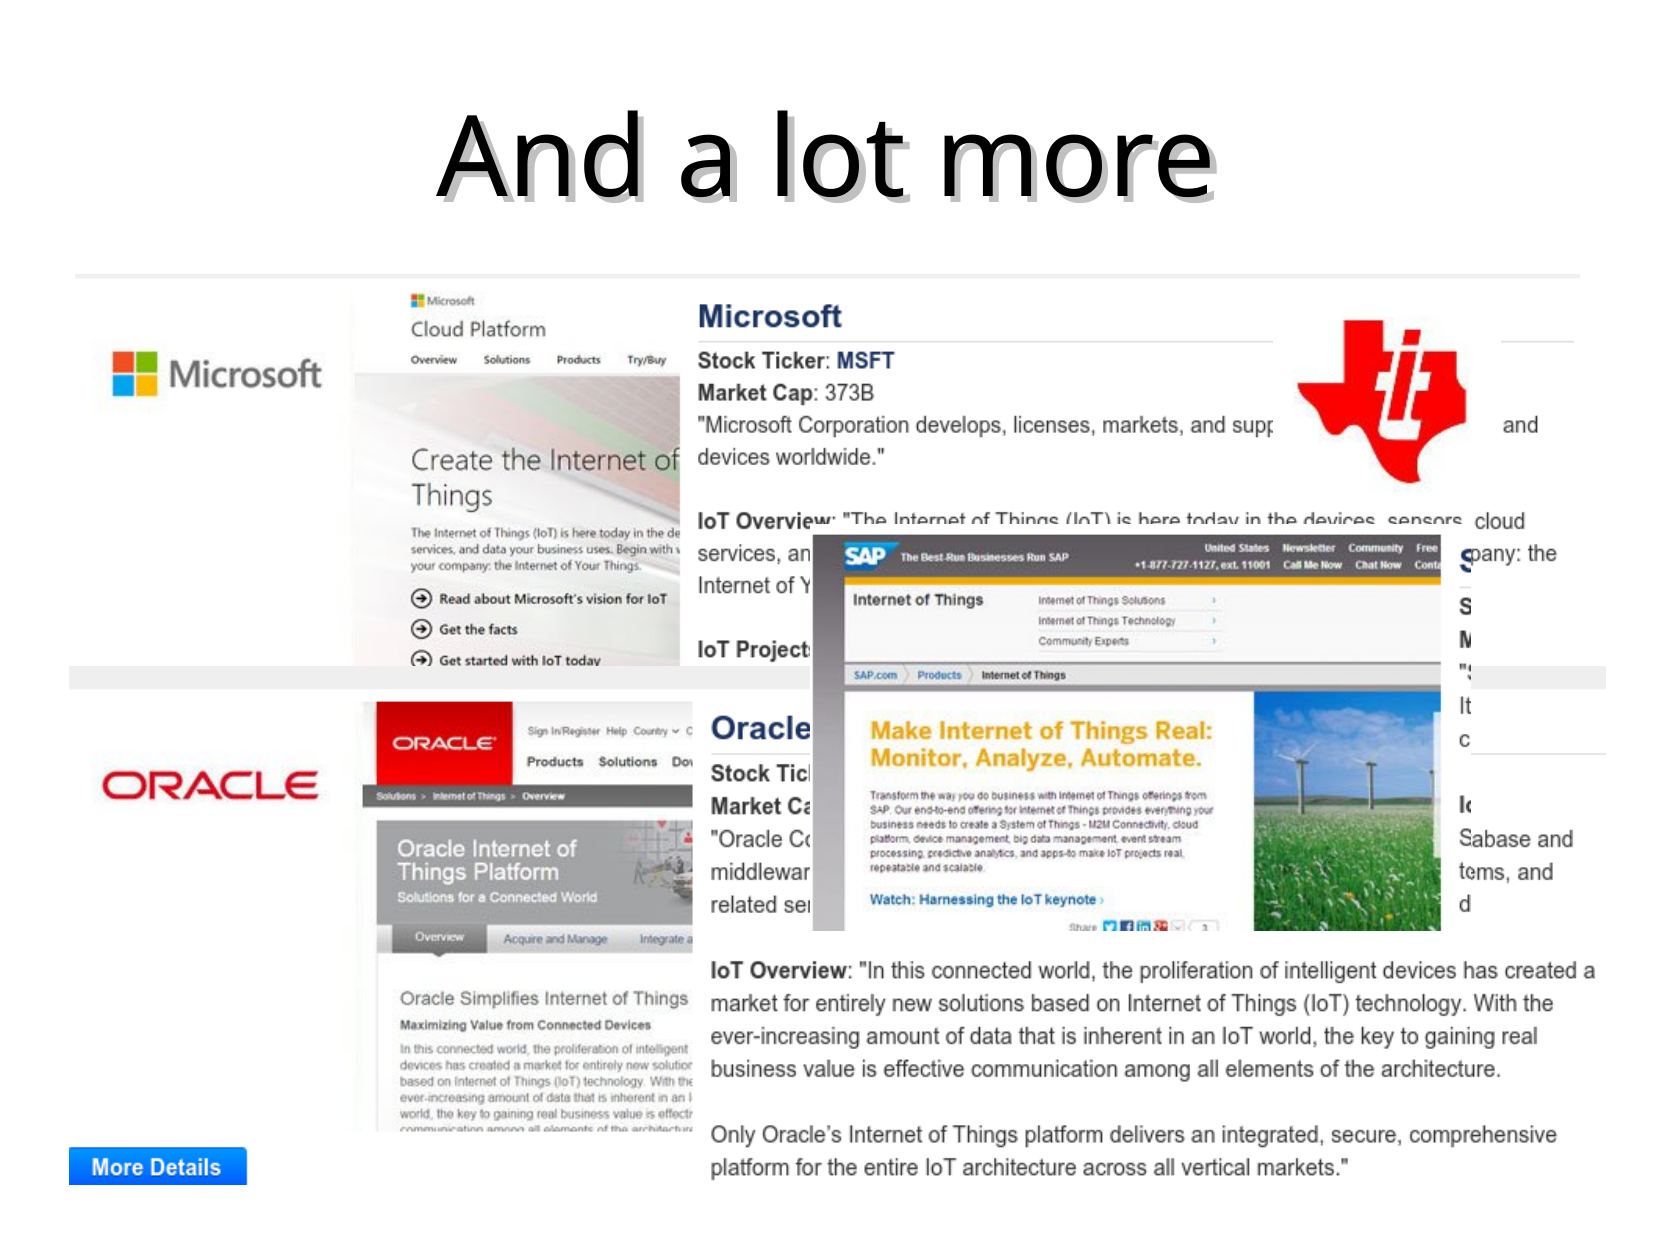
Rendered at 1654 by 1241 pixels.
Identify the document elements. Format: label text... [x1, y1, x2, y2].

title And a lot more [82, 49, 1571, 257]
picture [69, 274, 1606, 1186]
